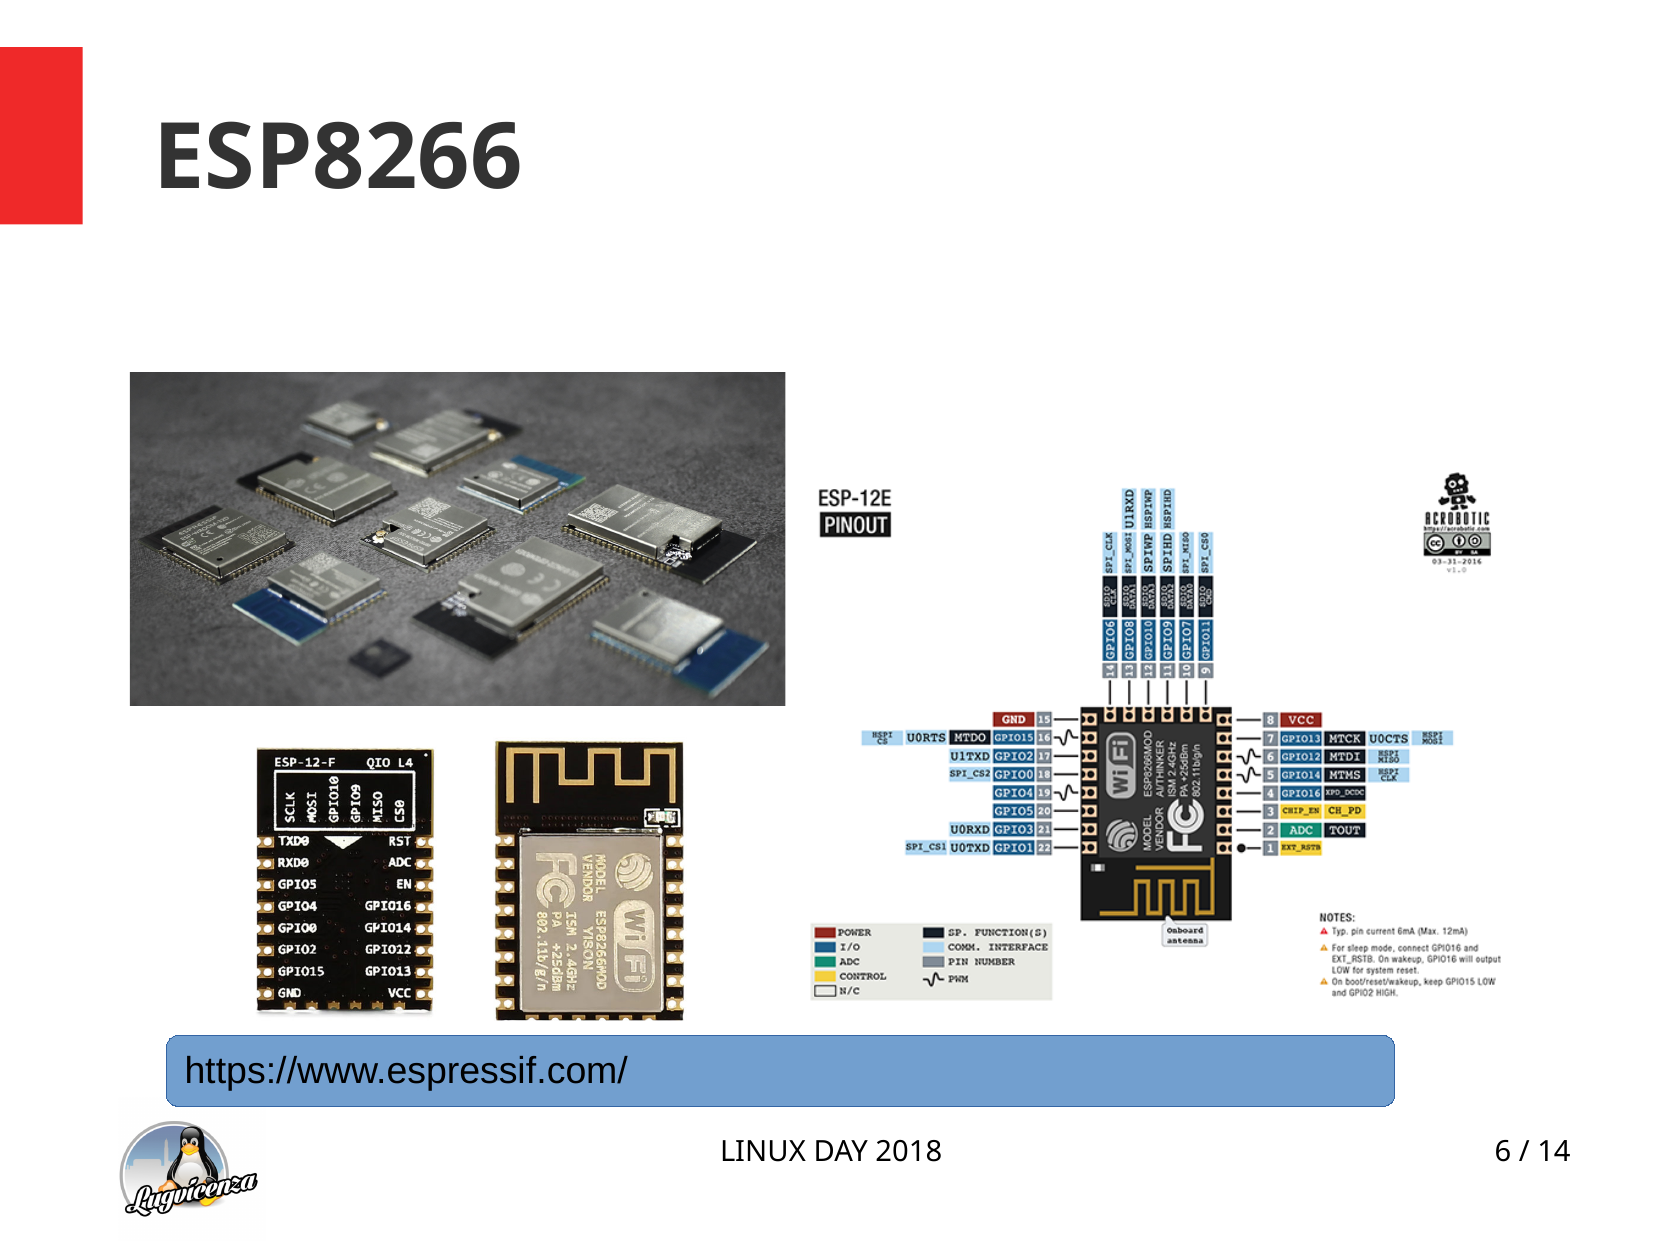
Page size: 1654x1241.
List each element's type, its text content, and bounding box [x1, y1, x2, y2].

title ESP8266 [118, 49, 1571, 257]
picture [194, 732, 727, 1028]
picture [129, 372, 786, 706]
picture [791, 454, 1524, 1019]
picture [118, 1097, 266, 1241]
text_box https://www.espressif.com/ [166, 1035, 1395, 1107]
